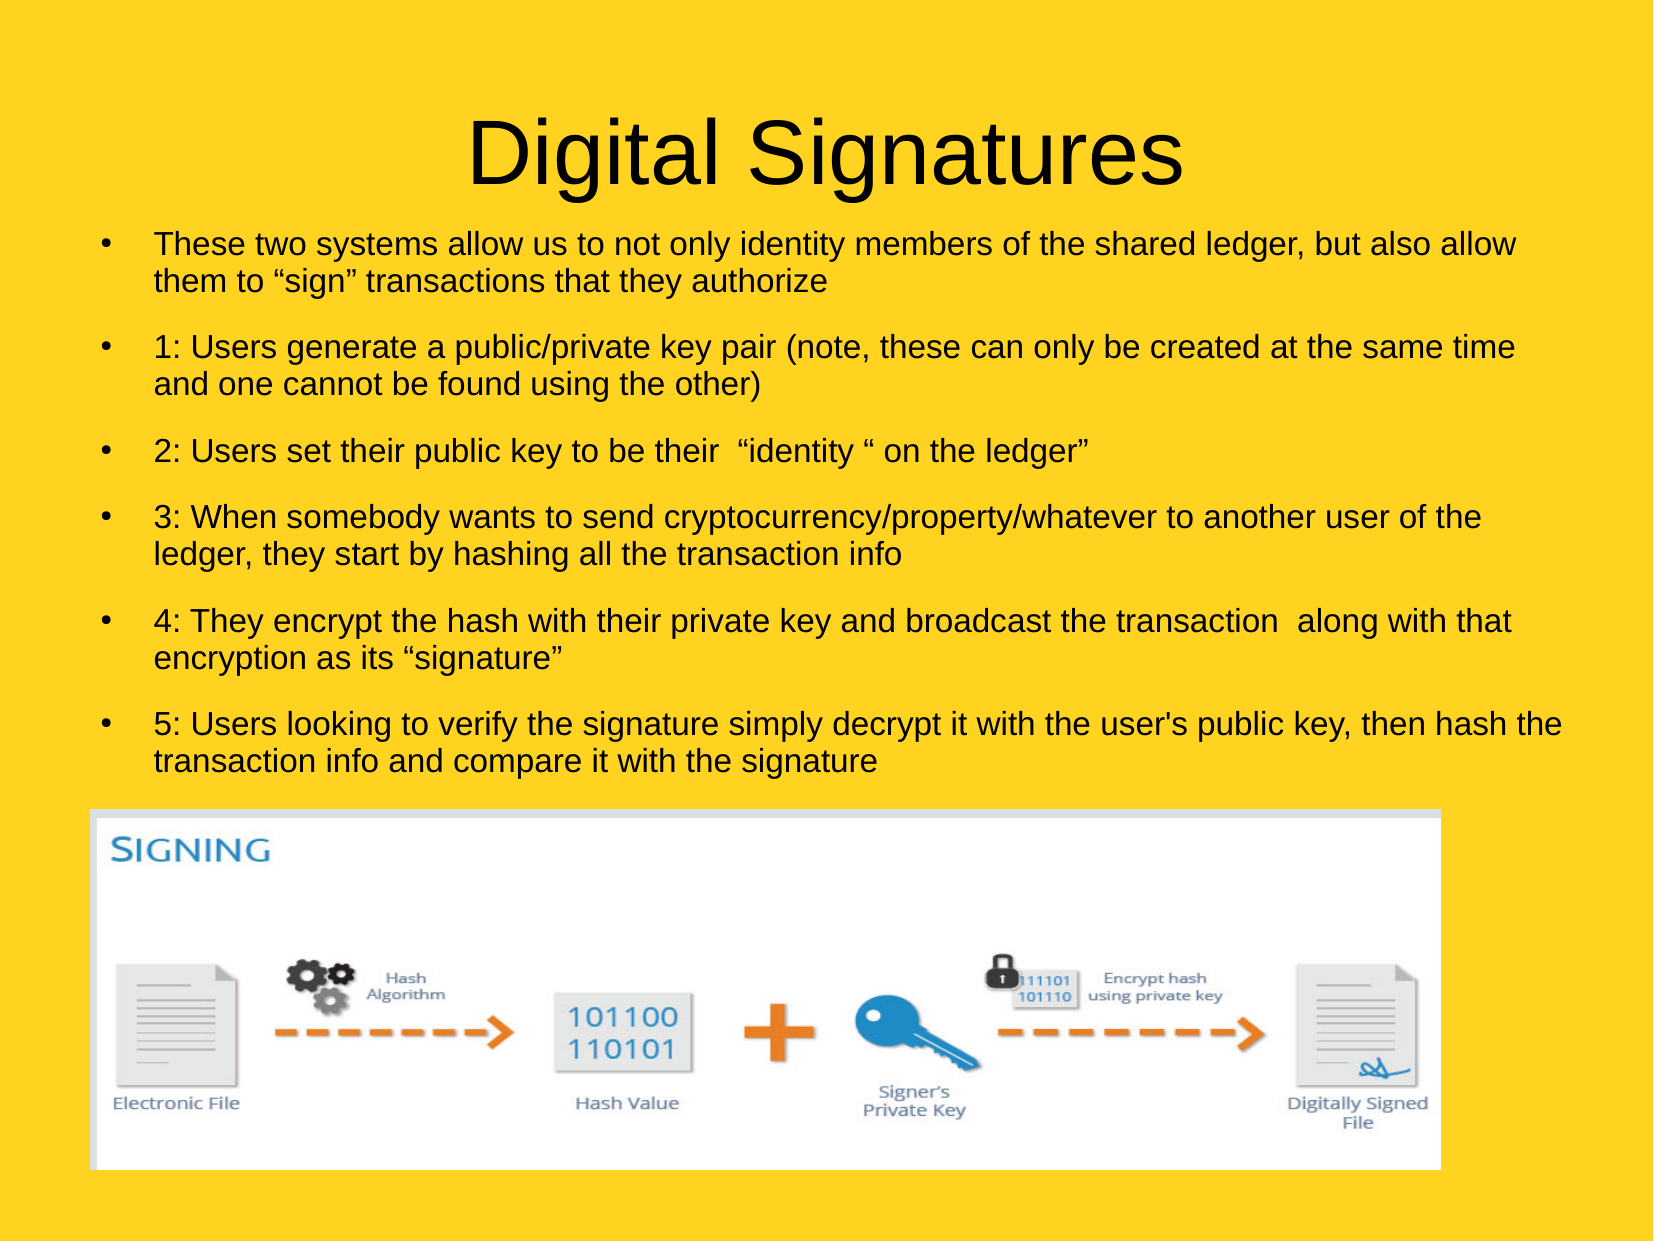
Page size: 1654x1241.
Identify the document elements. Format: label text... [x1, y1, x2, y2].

title Digital Signatures [82, 49, 1571, 225]
list These two systems allow us to not only identity members of the shared ledger, but also allow them to “sign” transactions that they authorize 1: Users generate a public/private key pair (note, these can only be created at the same time and one cannot be found using the other) 2: Users set their public key to be their “identity “ on the ledger” 3: When somebody wants to send cryptocurrency/property/whatever to another user of the ledger, they start by hashing all the transaction info 4: They encrypt the hash with their private key and broadcast the transaction along with that encryption as its “signature” 5: Users looking to verify the signature simply decrypt it with the user's public key, then hash the transaction info and compare it with the signature [82, 225, 1571, 783]
picture [90, 809, 1441, 1171]
